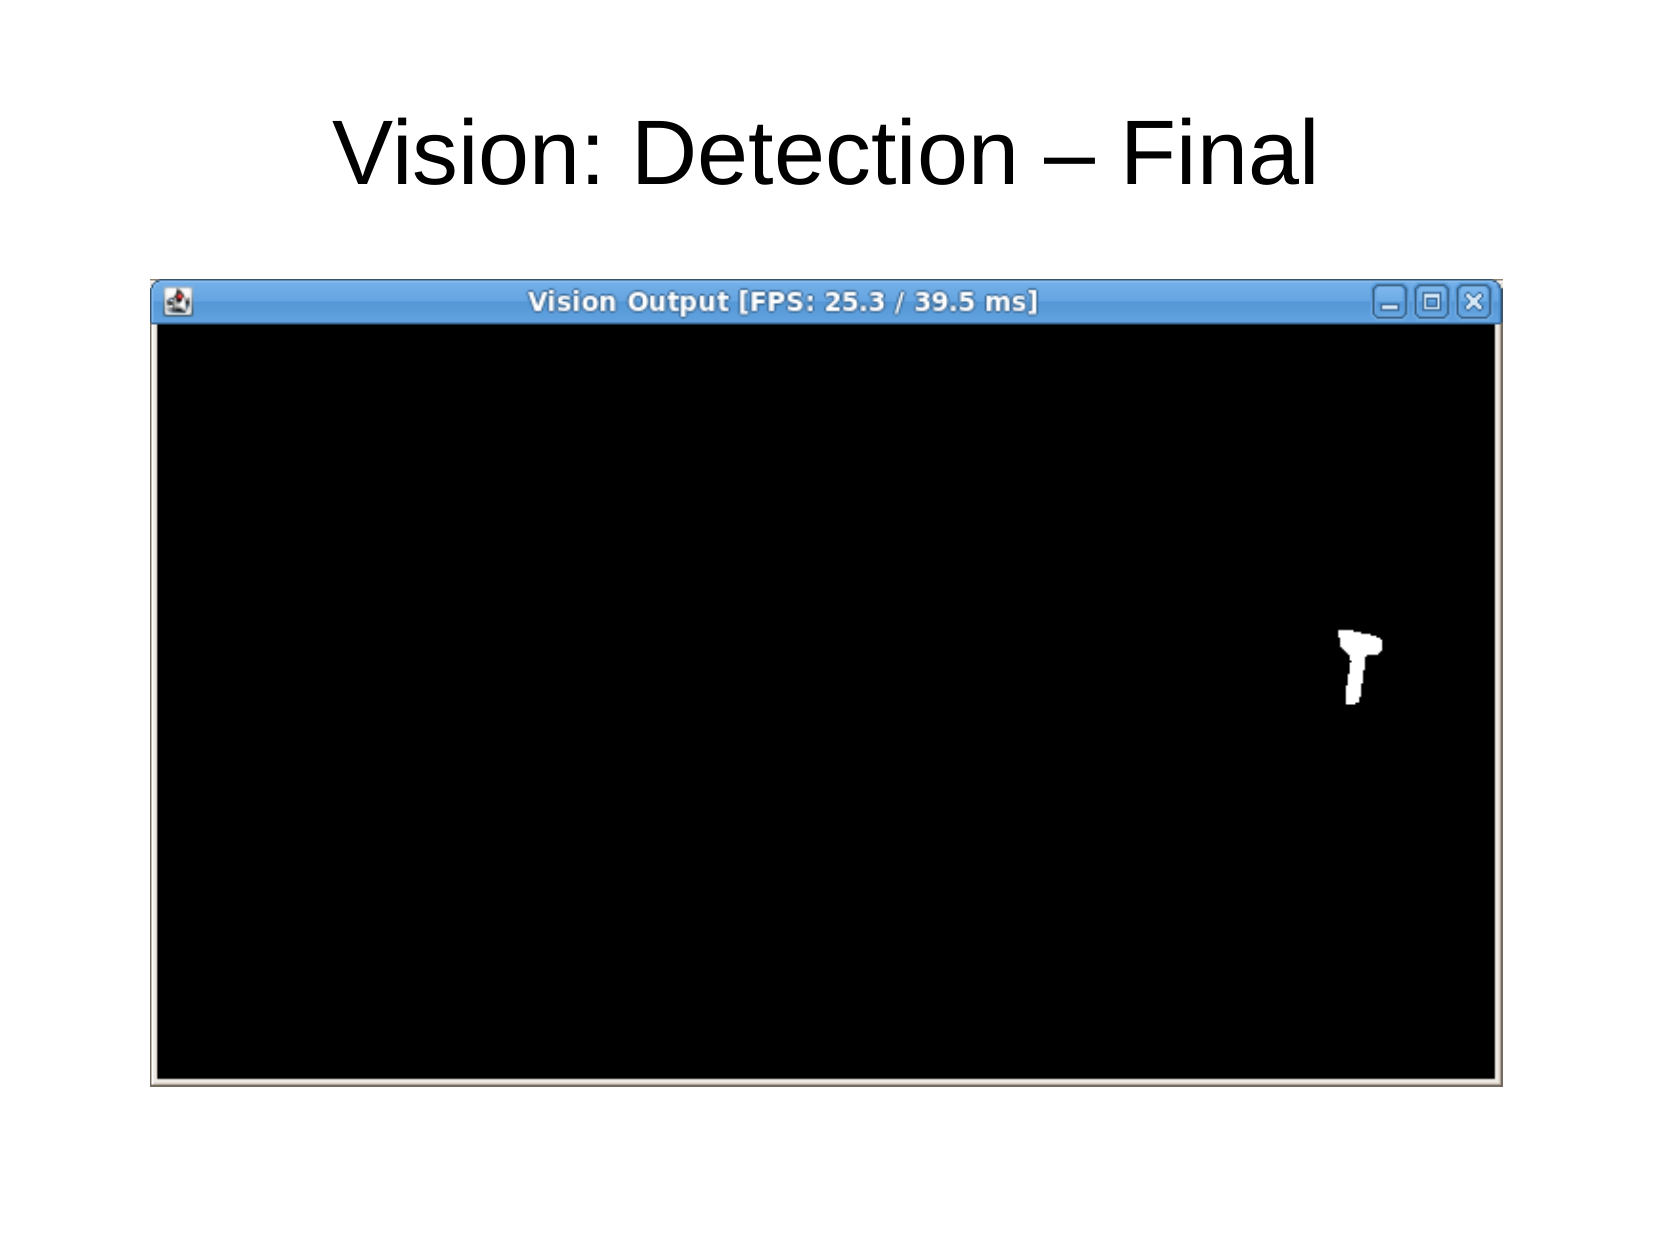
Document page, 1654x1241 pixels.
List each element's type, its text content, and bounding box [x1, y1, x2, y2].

picture [150, 279, 1503, 1087]
title Vision: Detection – Final [82, 49, 1571, 257]
